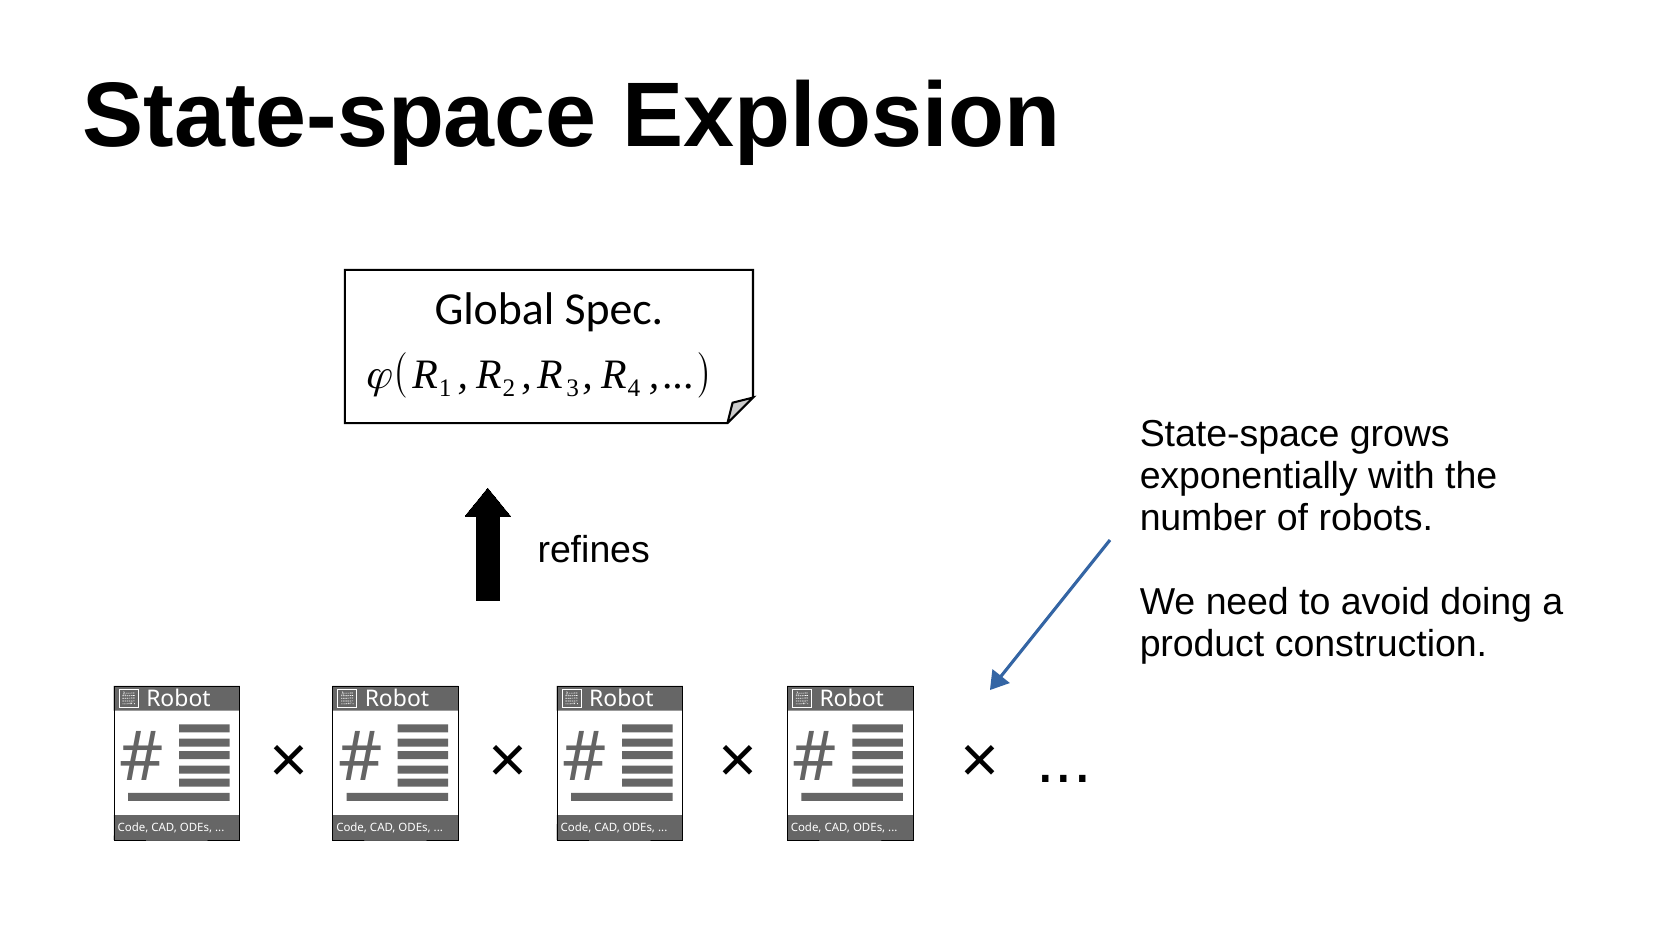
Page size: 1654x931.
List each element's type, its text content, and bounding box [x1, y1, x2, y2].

text_box refines [522, 521, 665, 579]
text_box Global Spec. [344, 269, 754, 424]
picture [786, 685, 914, 841]
chart [353, 348, 720, 403]
text_box × [473, 714, 543, 805]
picture [331, 685, 459, 841]
title State-space Explosion [82, 37, 1571, 193]
picture [113, 685, 241, 841]
text_box State-space grows exponentially with the number of robots. We need to avoid doing a product construction. [1125, 405, 1636, 672]
text_box × [255, 714, 324, 805]
text_box [465, 488, 511, 601]
picture [556, 685, 684, 841]
text_box × ... [945, 714, 1108, 805]
text_box × [703, 714, 773, 805]
